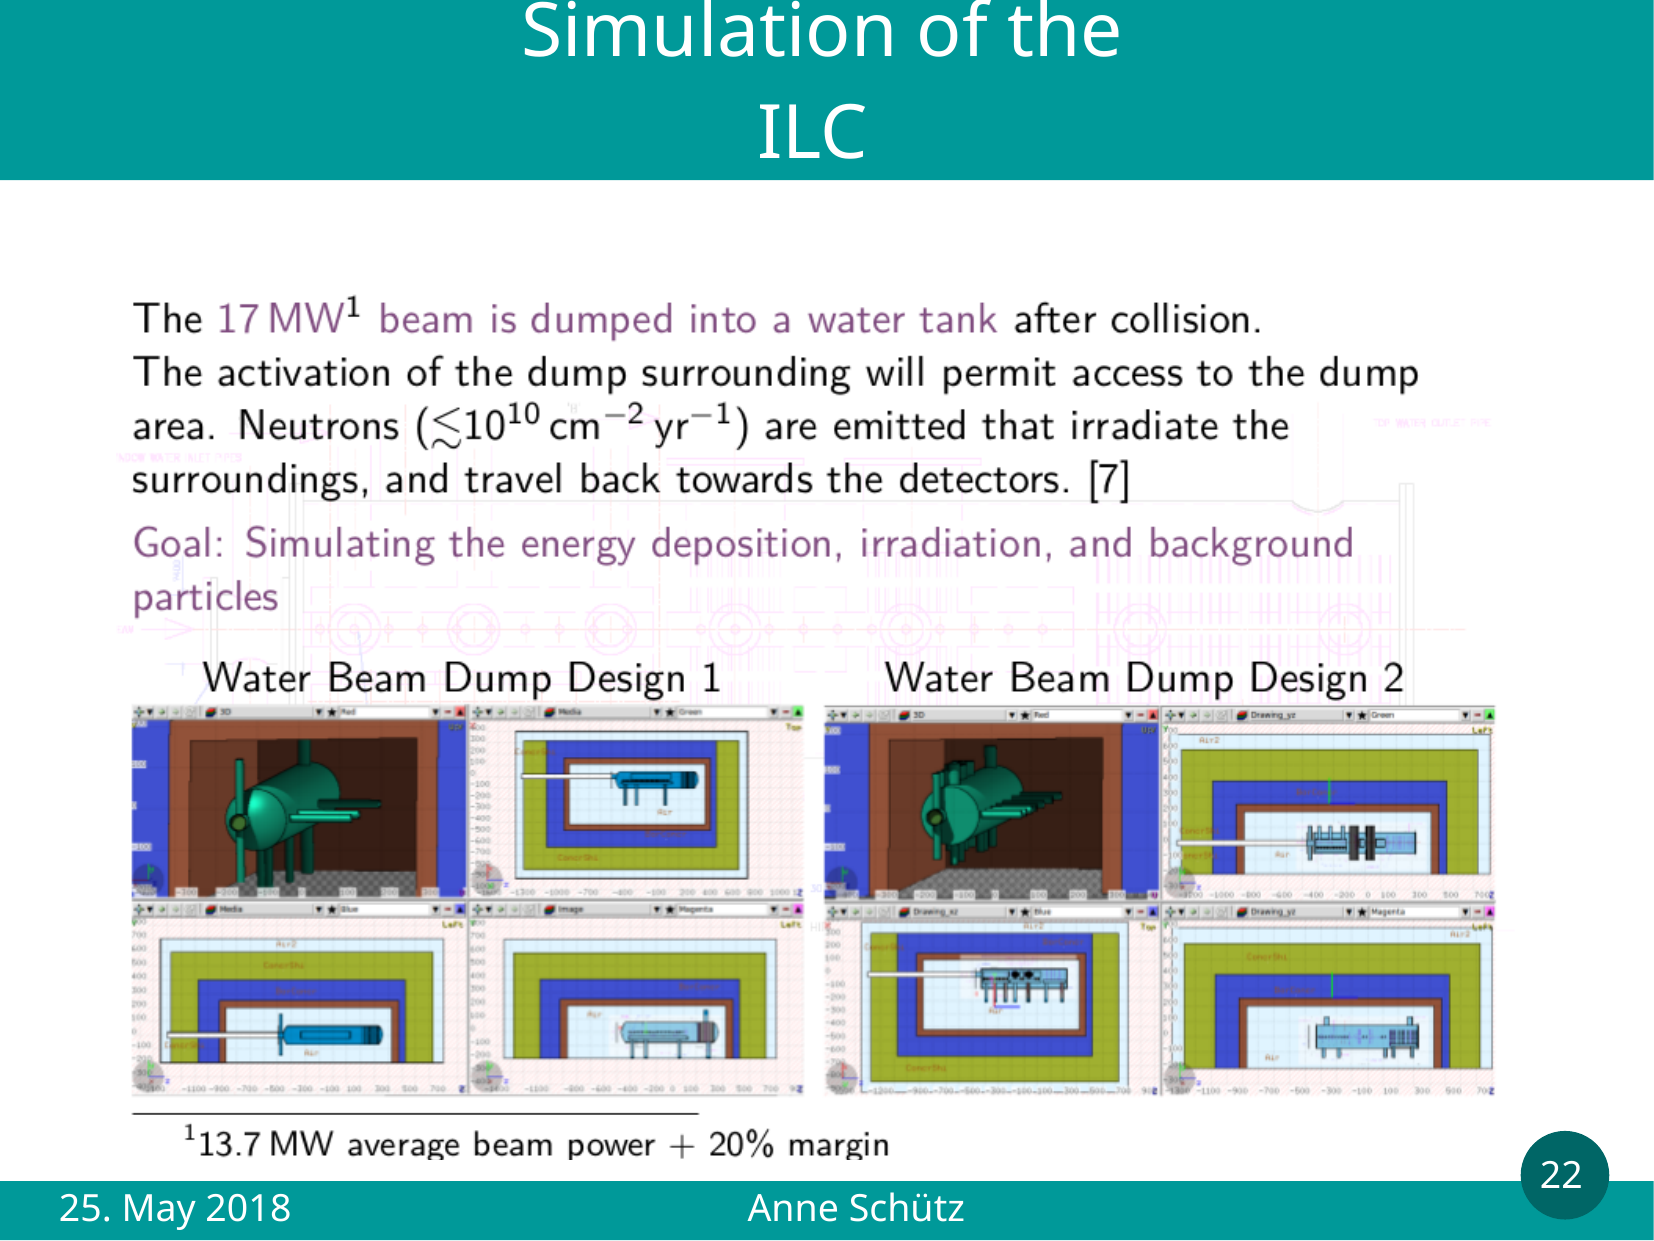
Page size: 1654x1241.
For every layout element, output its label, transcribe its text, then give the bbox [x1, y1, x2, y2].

title Simulation of the ILC Main Beam Dumps [486, 0, 1167, 288]
picture [116, 288, 1515, 1160]
